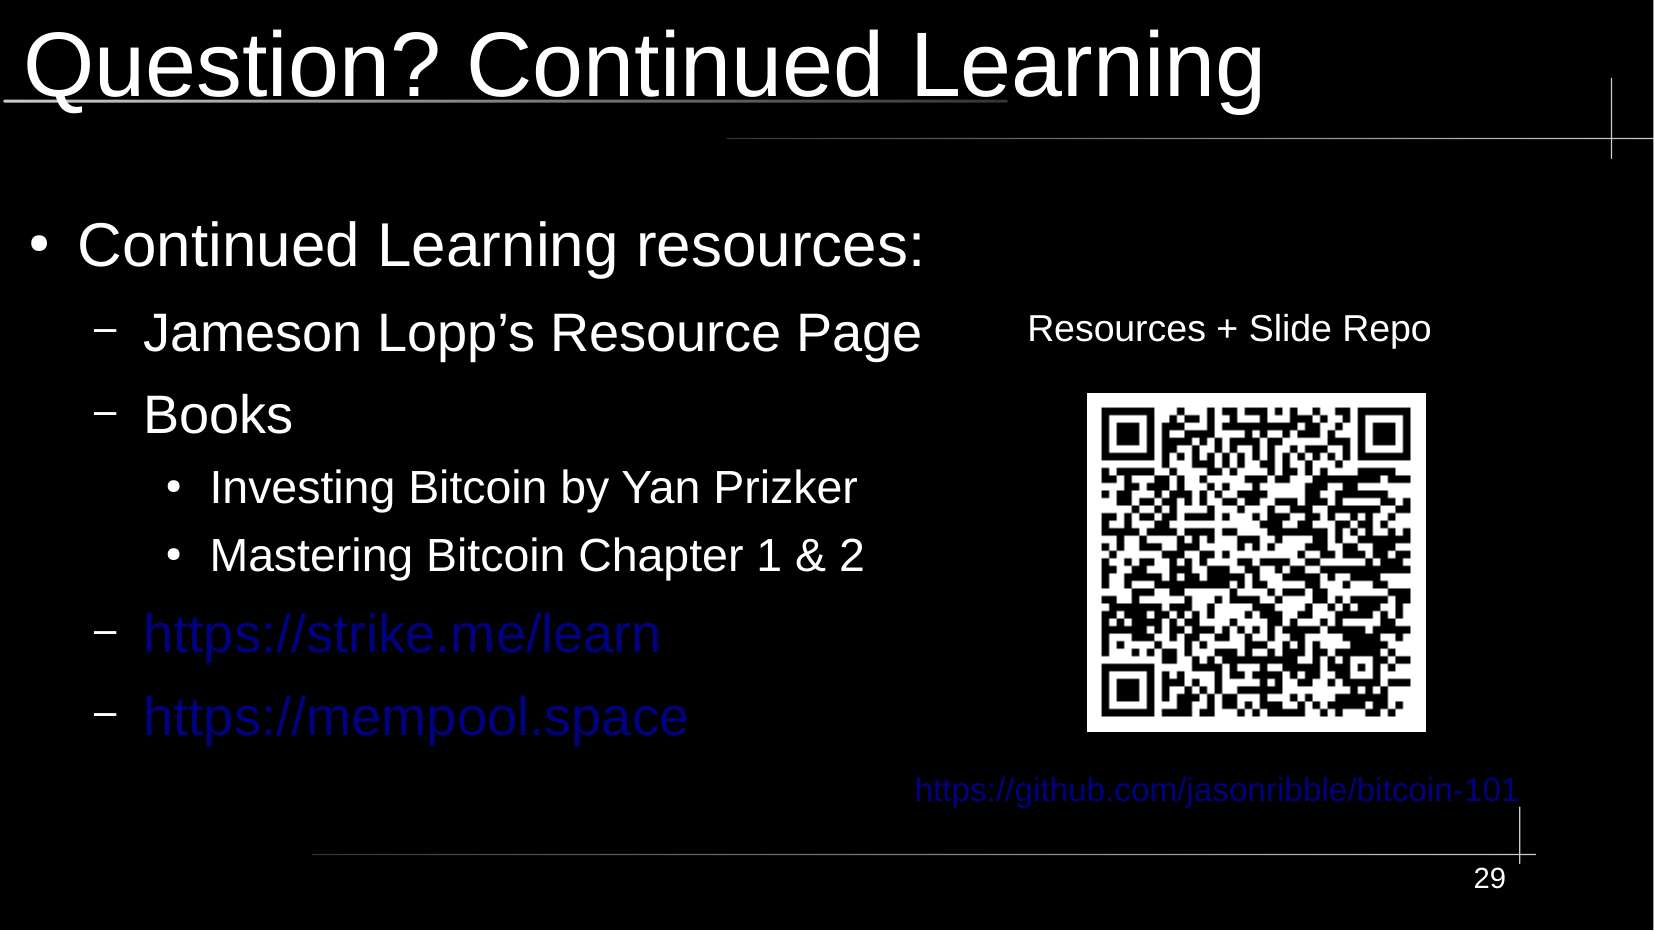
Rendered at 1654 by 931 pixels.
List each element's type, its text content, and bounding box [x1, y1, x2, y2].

title Question? Continued Learning [23, 11, 1589, 119]
list Continued Learning resources: Jameson Lopp’s Resource Page Books Investing Bitcoin by Yan Prizker Mastering Bitcoin Chapter 1 & 2 https://strike.me/learn https://mempool.space [11, 210, 1501, 751]
picture [1087, 393, 1426, 732]
text_box https://github.com/jasonribble/bitcoin-101 [900, 763, 1576, 863]
text_box Resources + Slide Repo [1012, 300, 1538, 376]
